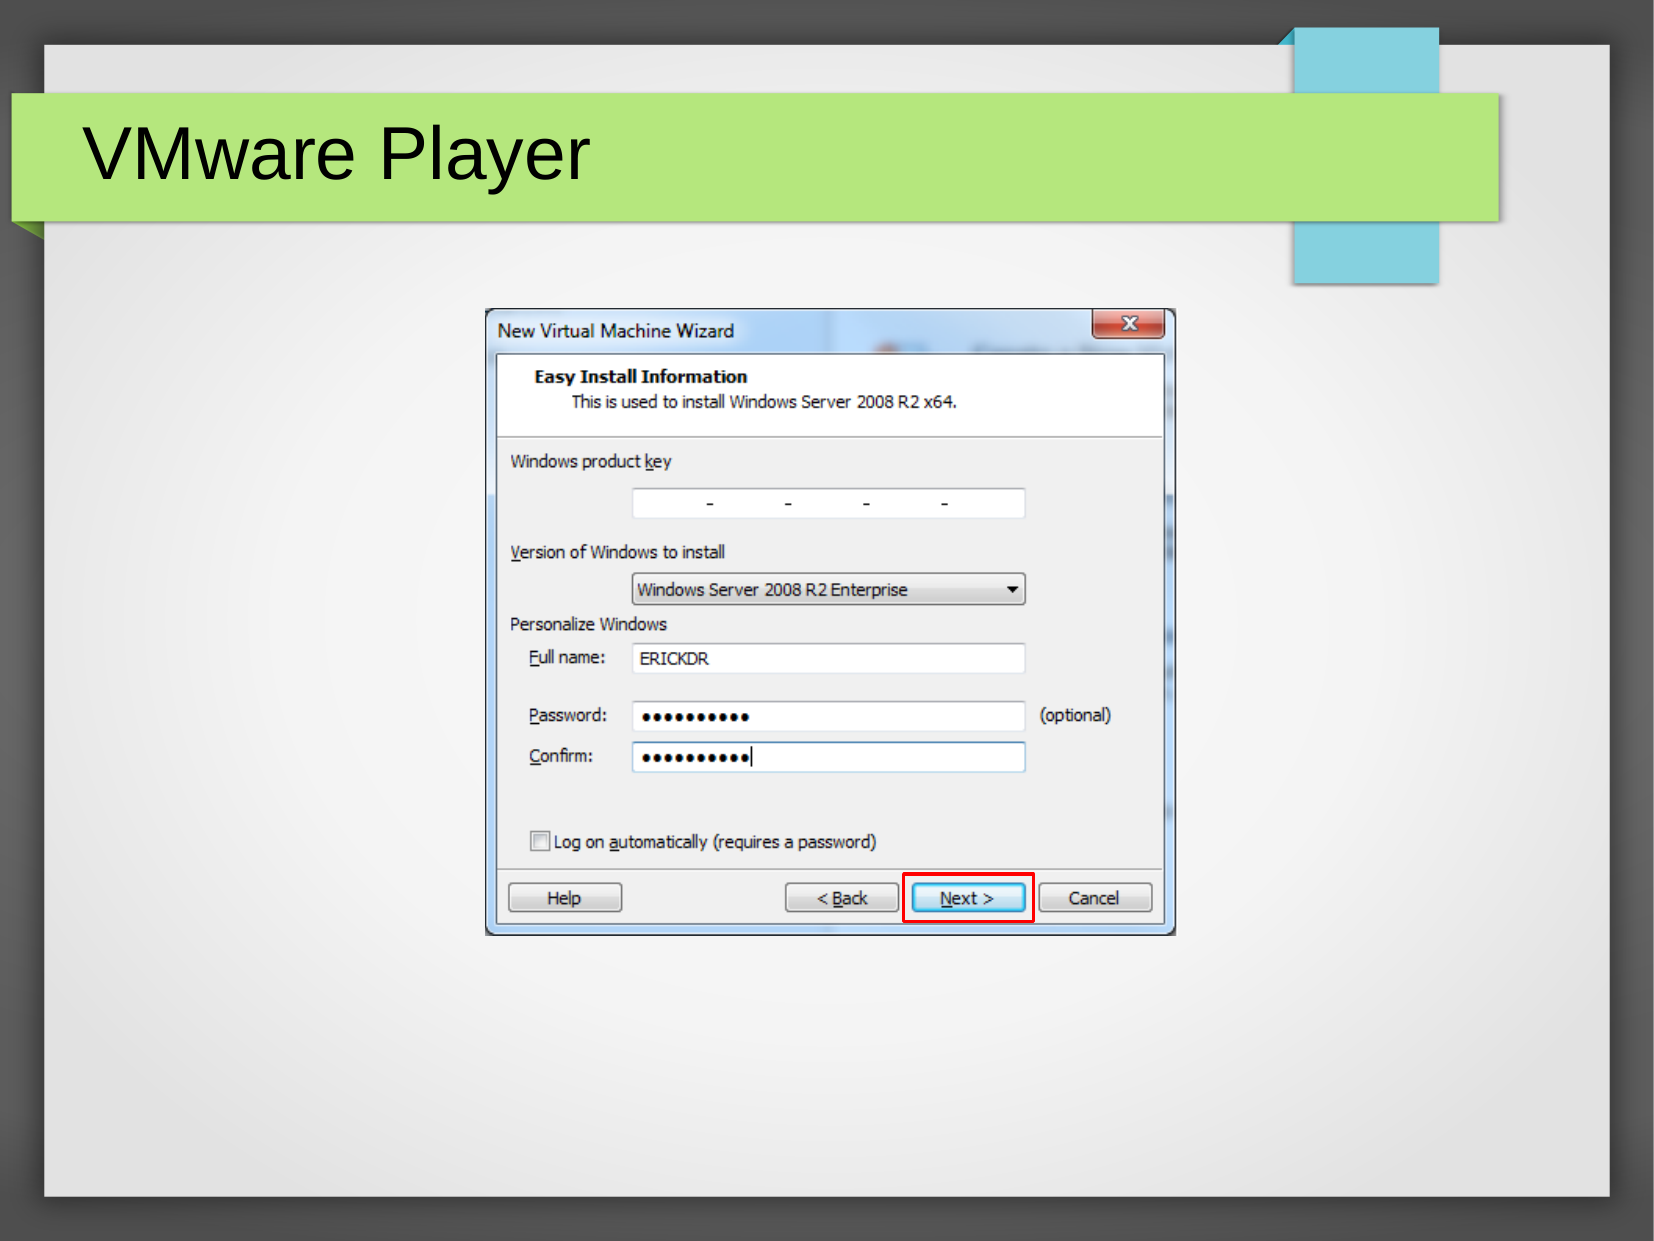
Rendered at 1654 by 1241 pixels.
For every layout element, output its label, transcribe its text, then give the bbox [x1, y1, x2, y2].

picture [0, 0, 1654, 1241]
title VMware Player [82, 94, 1264, 213]
